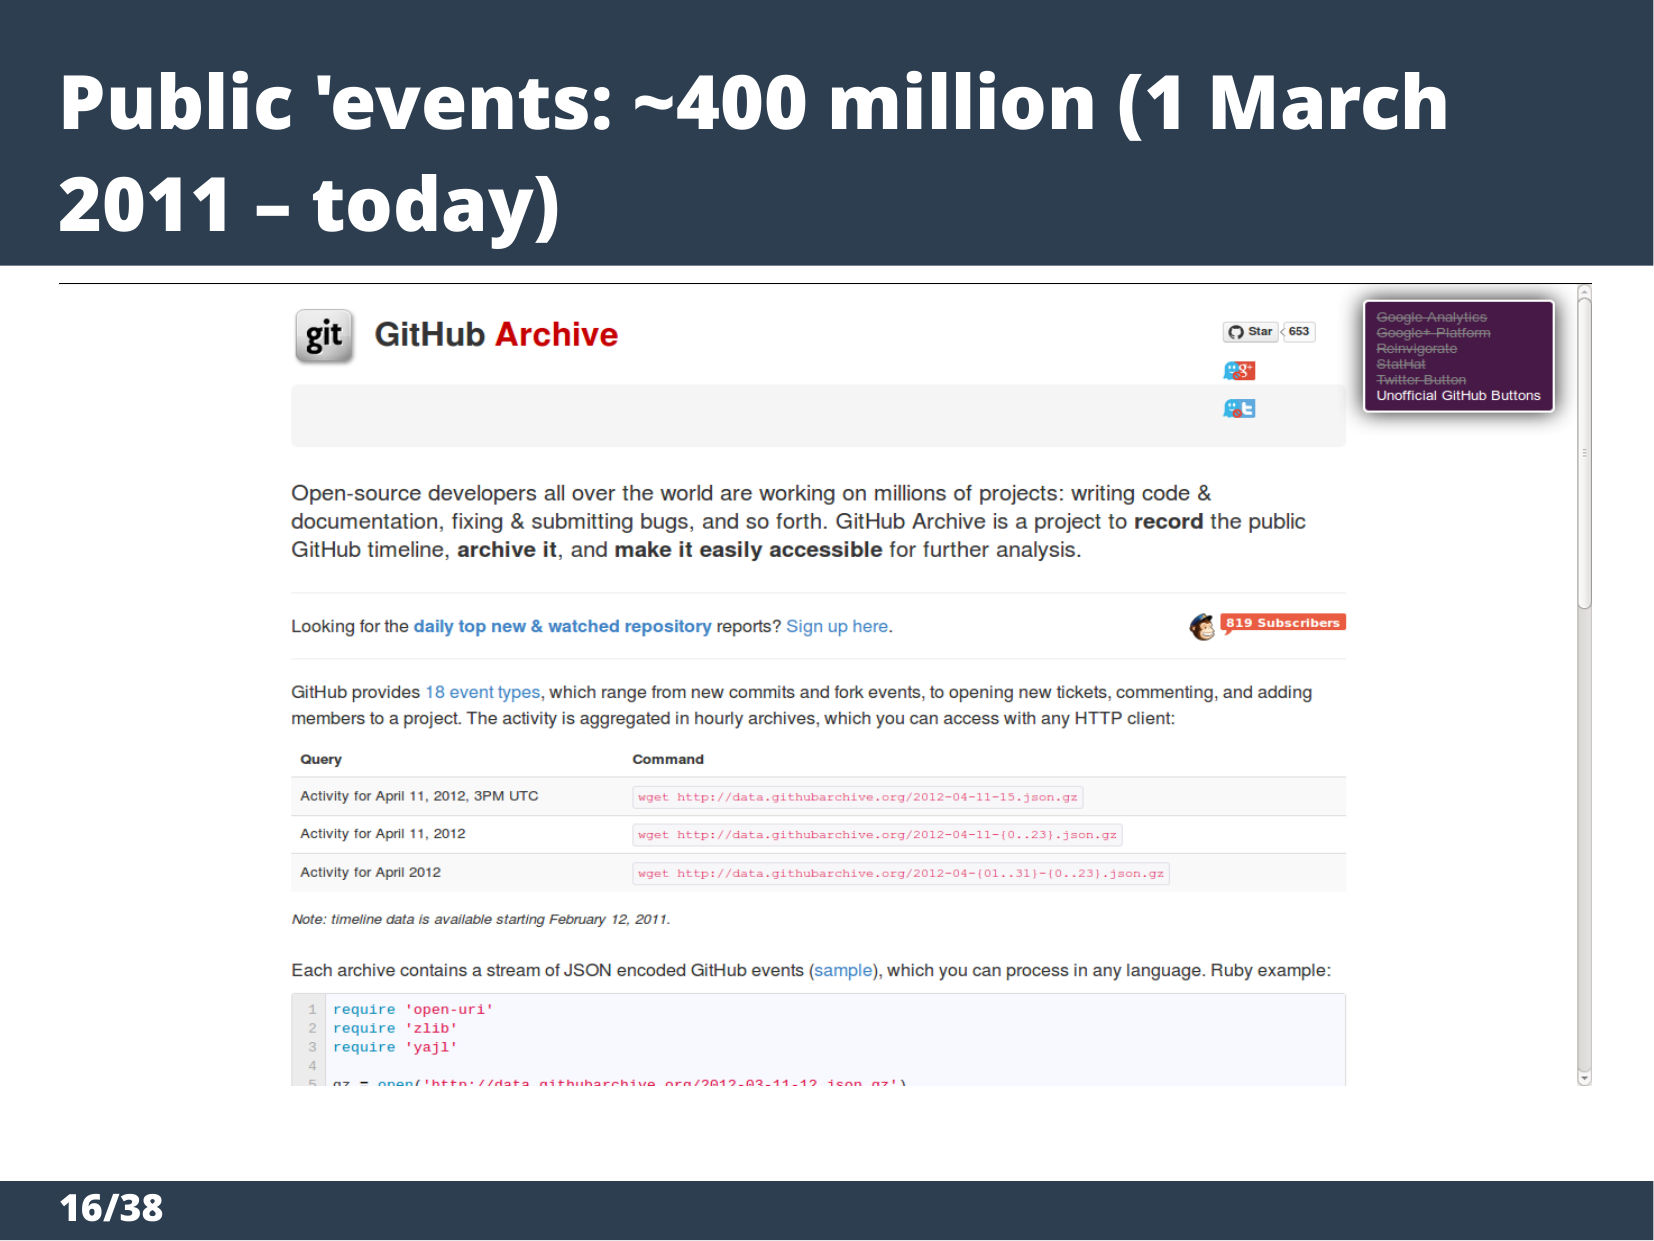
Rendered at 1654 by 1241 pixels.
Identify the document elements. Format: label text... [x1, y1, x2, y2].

picture [59, 283, 1592, 1086]
title Public 'events: ~400 million (1 March 2011 – today) [59, 49, 1630, 251]
